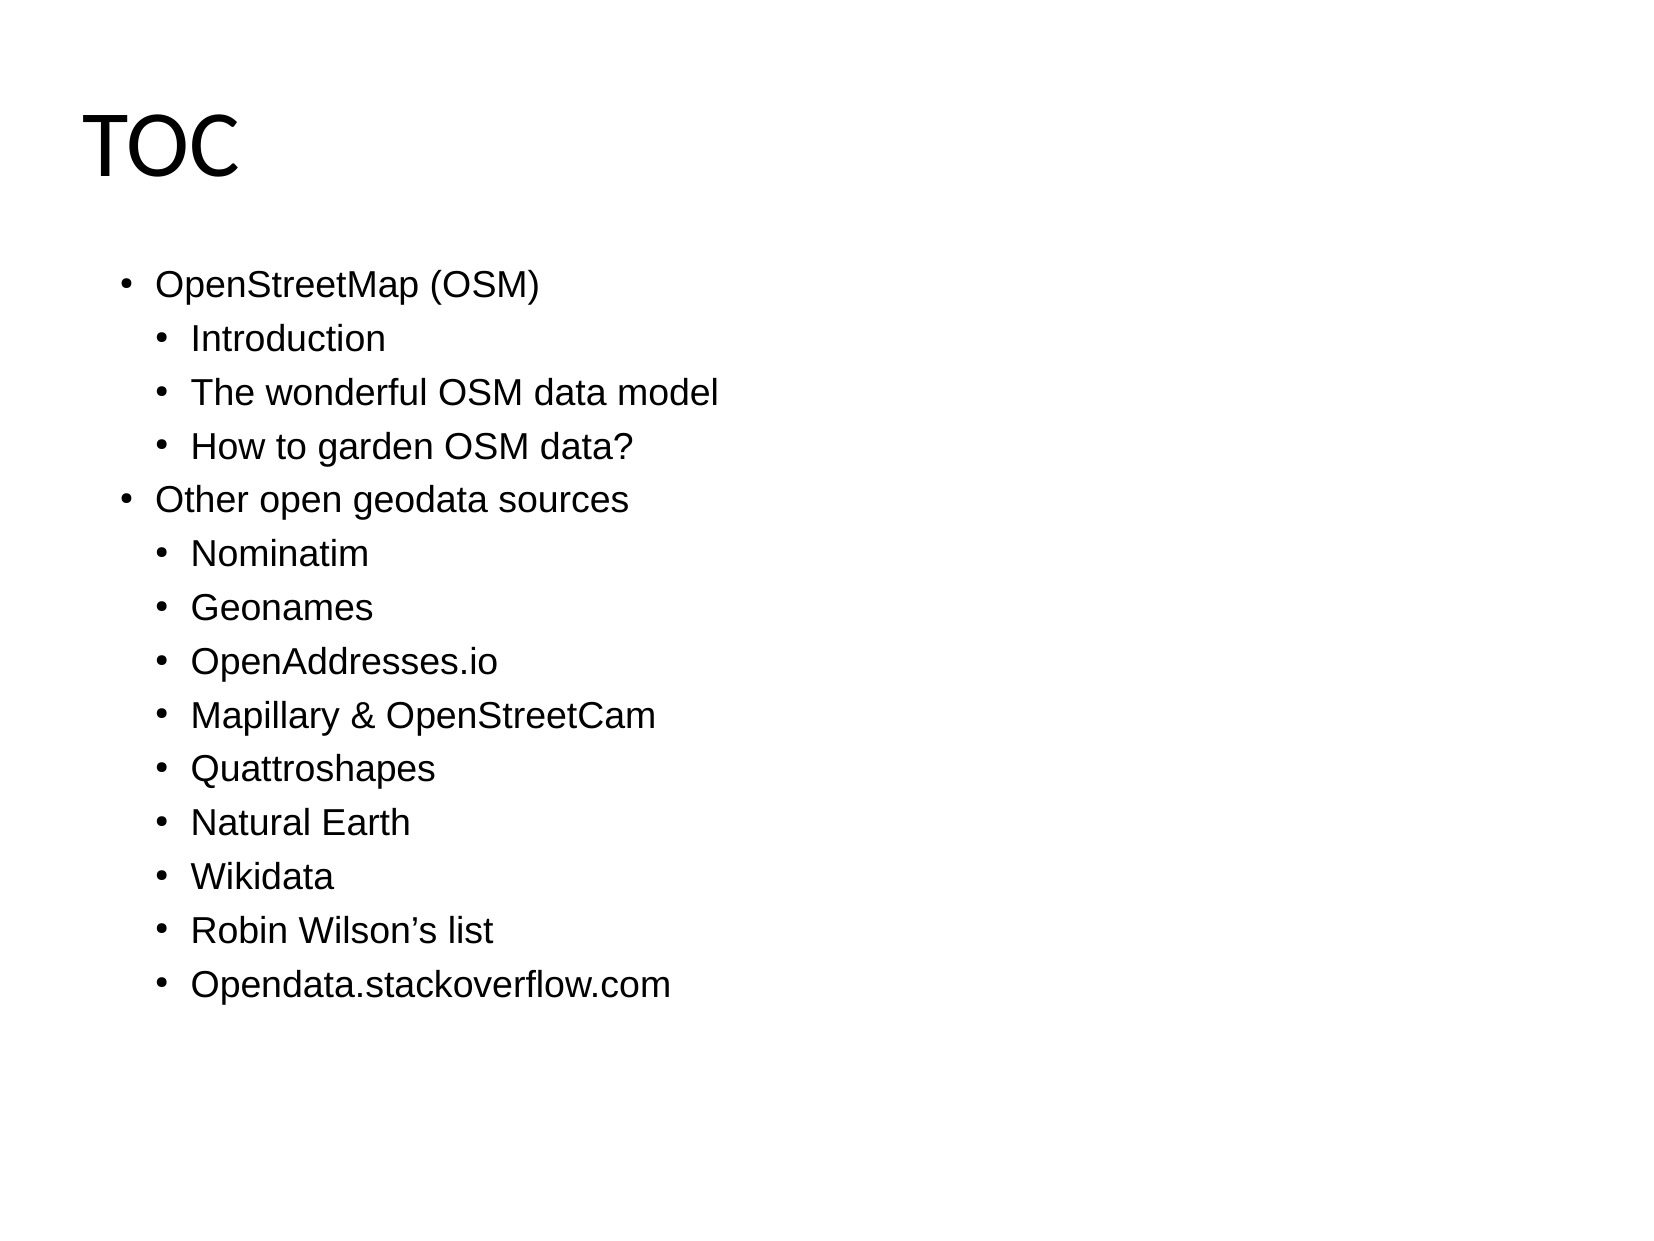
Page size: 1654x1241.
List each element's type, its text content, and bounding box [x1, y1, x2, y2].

text_box OpenStreetMap (OSM) Introduction The wonderful OSM data model How to garden OSM data? Other open geodata sources Nominatim Geonames OpenAddresses.io Mapillary & OpenStreetCam Quattroshapes Natural Earth Wikidata Robin Wilson’s list Opendata.stackoverflow.com [105, 256, 1276, 1067]
title TOC [82, 49, 1571, 257]
